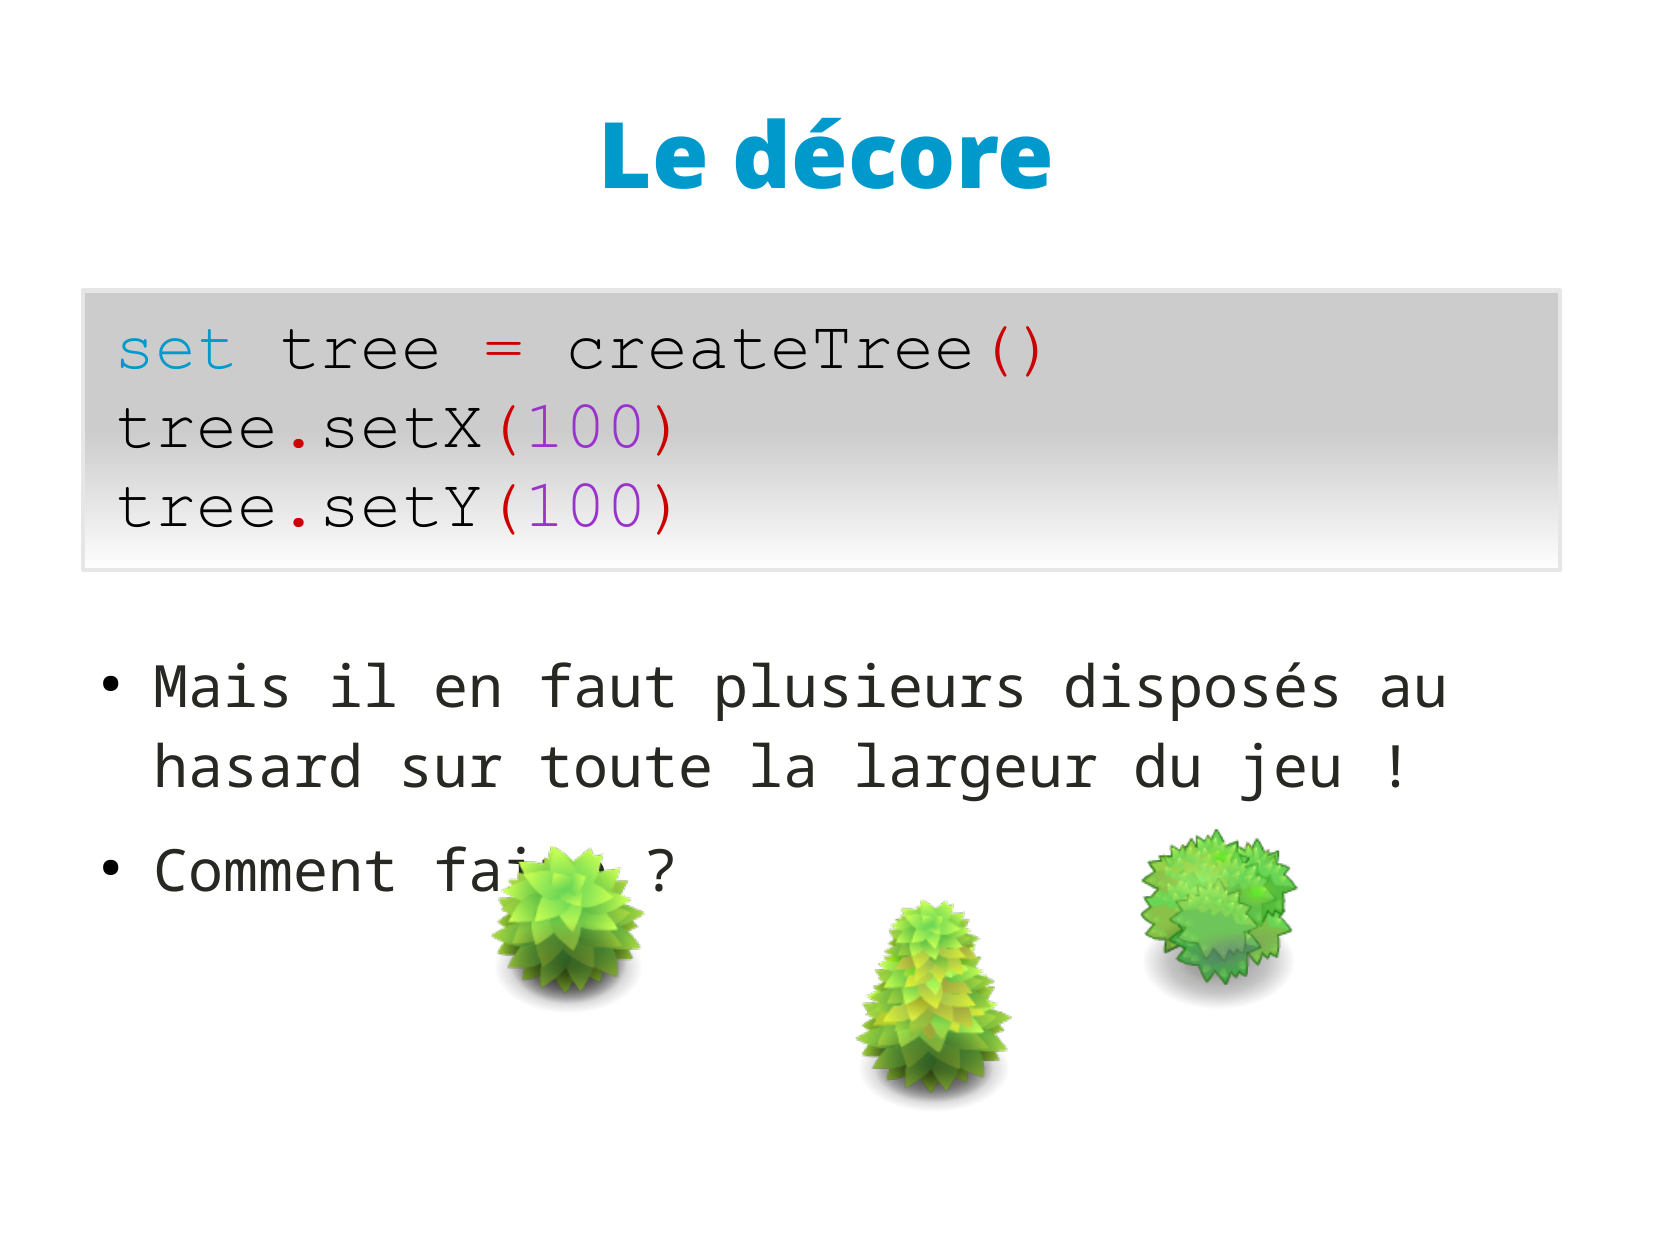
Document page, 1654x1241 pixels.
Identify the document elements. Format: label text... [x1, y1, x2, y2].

picture [1140, 829, 1298, 1010]
picture [855, 899, 1012, 1113]
list set tree = createTree() tree.setX(100) tree.setY(100) [82, 290, 1561, 571]
list Mais il en faut plusieurs disposés au hasard sur toute la largeur du jeu ! Comment faire ? [82, 330, 1571, 1051]
title Le décore [82, 49, 1571, 257]
picture [491, 846, 645, 1014]
